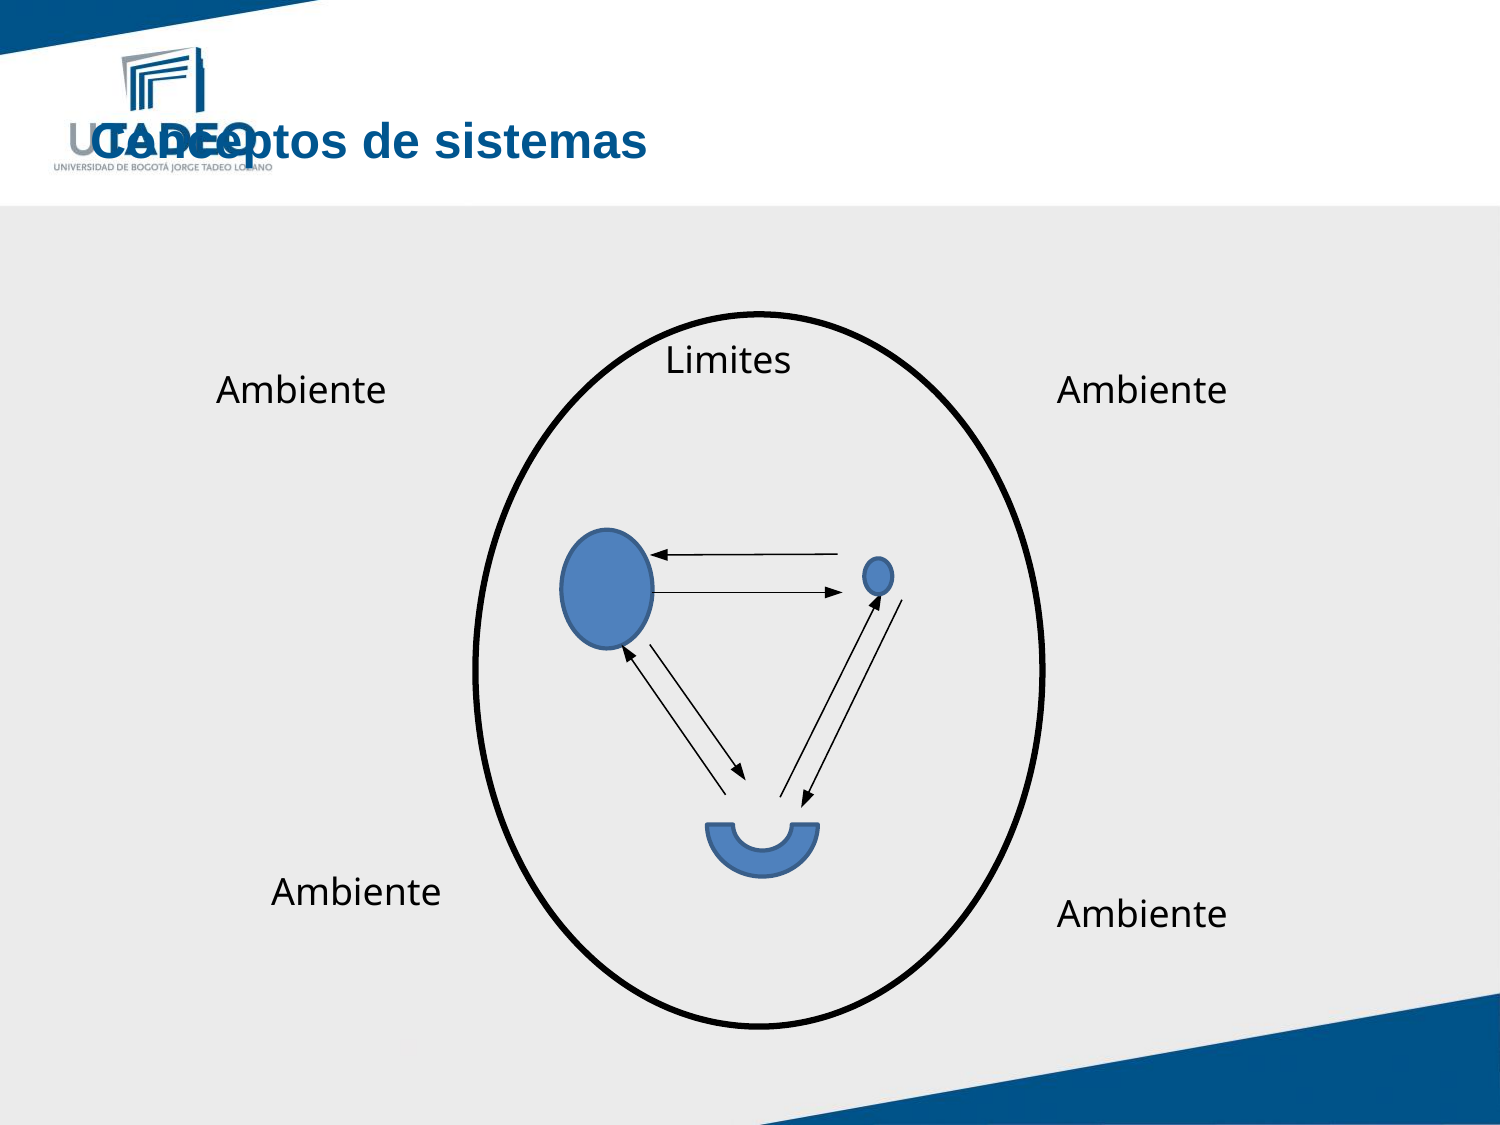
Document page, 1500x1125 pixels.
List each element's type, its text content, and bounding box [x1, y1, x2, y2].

text_box [561, 529, 653, 649]
text_box [706, 824, 818, 877]
title Conceptos de sistemas [75, 45, 1426, 233]
text_box Ambiente [1041, 358, 1300, 420]
text_box Ambiente [201, 358, 476, 420]
text_box [864, 558, 893, 595]
text_box Ambiente [256, 860, 476, 921]
text_box Limites [649, 328, 817, 389]
text_box Ambiente [1041, 882, 1300, 944]
